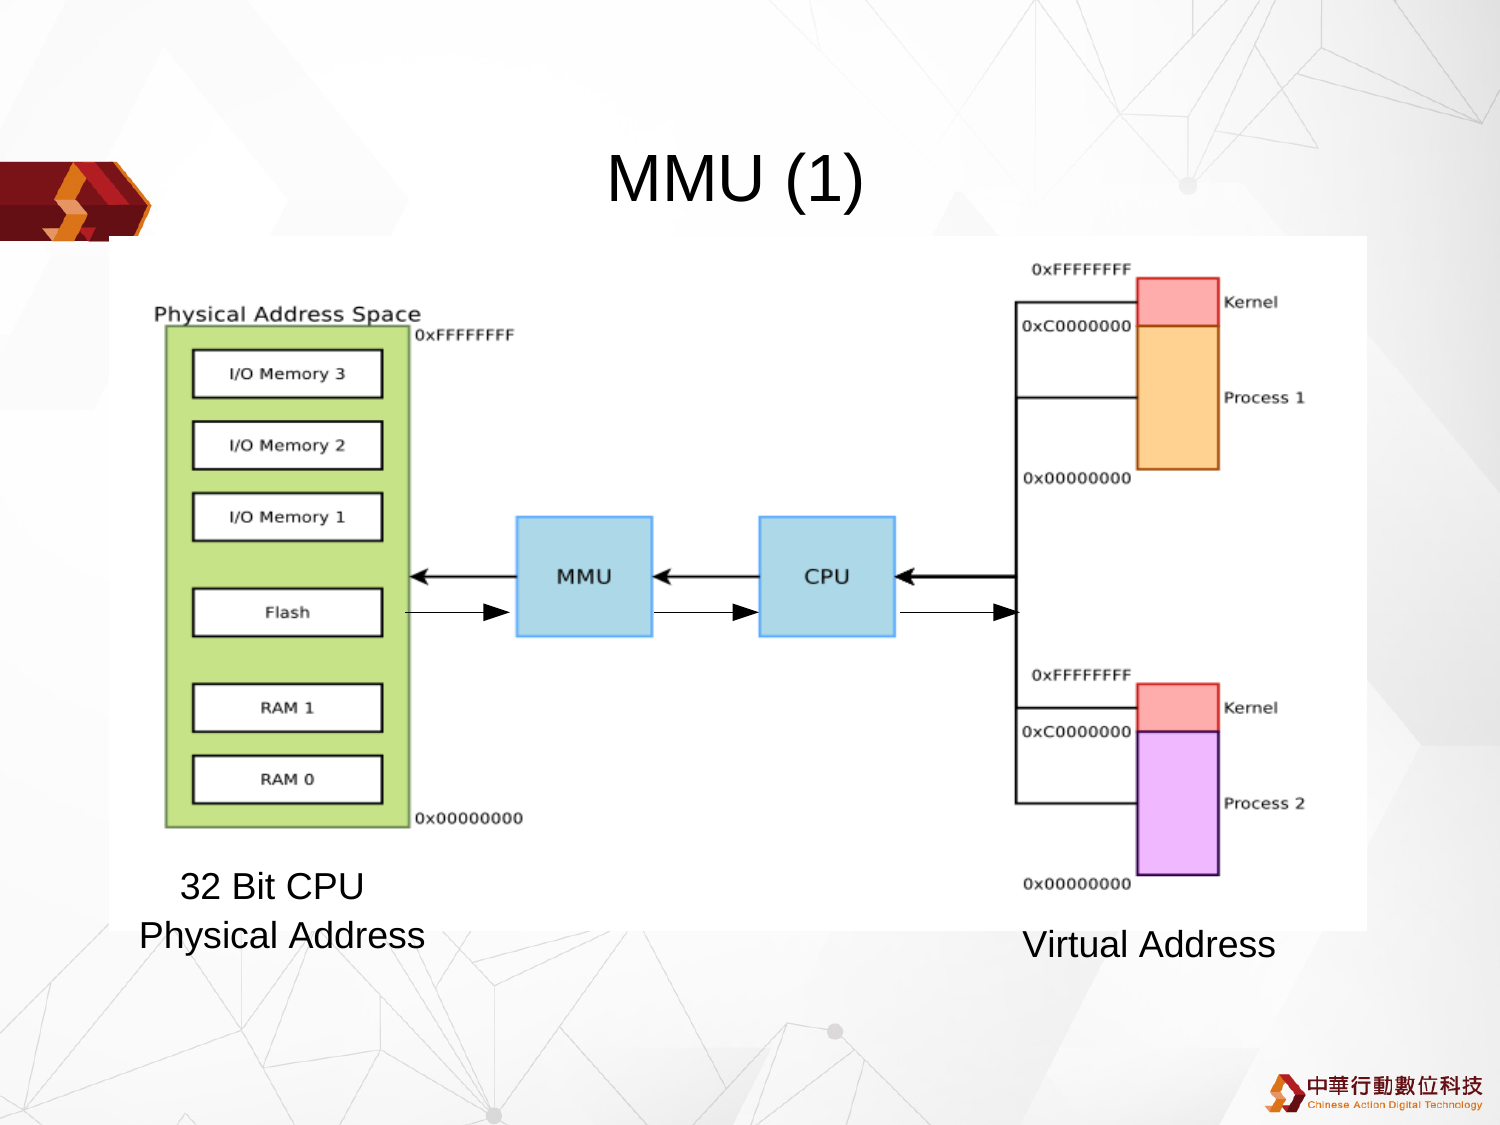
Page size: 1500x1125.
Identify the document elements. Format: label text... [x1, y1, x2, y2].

text_box 32 Bit CPU [165, 855, 421, 903]
text_box Virtual Address [1007, 912, 1336, 973]
title MMU (1) [107, 101, 1367, 255]
text_box Physical Address [123, 903, 510, 964]
picture [0, 0, 1500, 1125]
